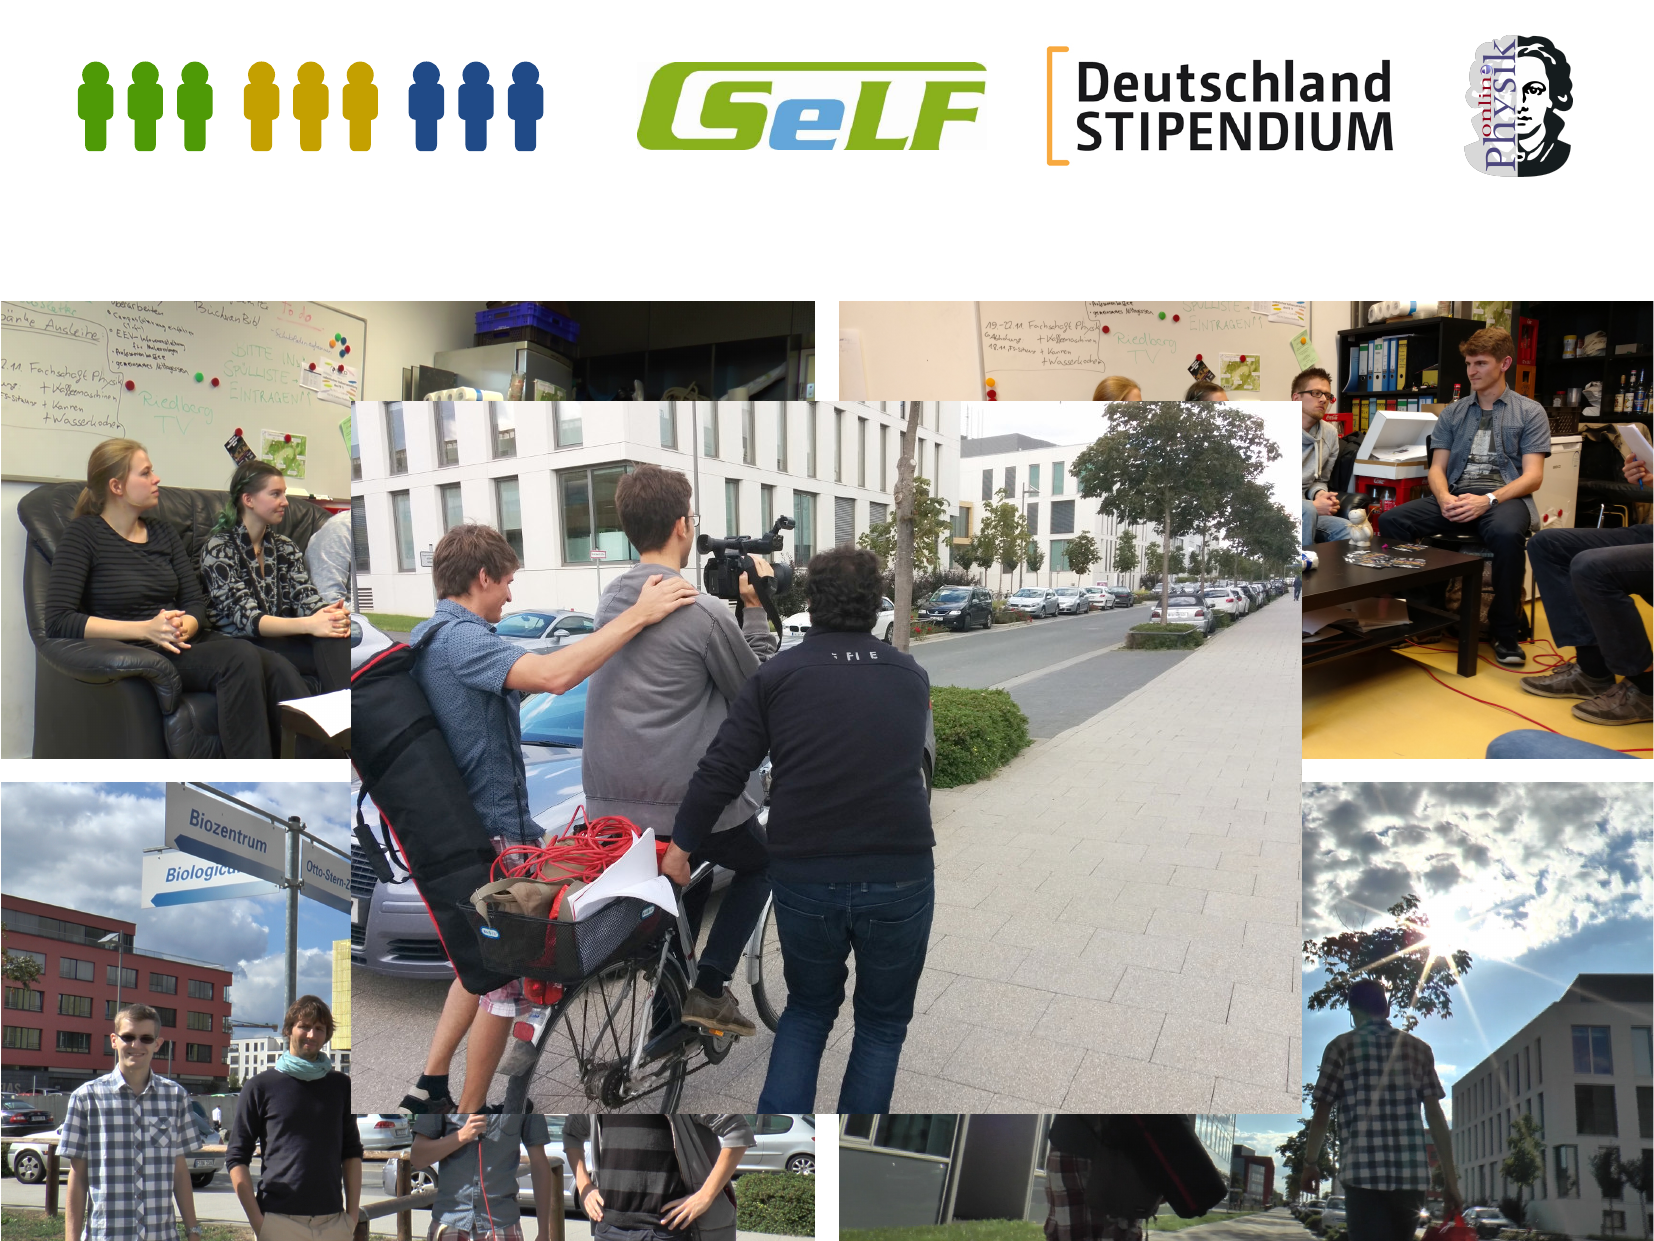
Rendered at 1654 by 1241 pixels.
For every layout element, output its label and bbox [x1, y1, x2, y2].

picture [637, 62, 987, 150]
text_box [408, 61, 445, 152]
text_box [243, 61, 280, 152]
text_box [458, 61, 494, 152]
picture [1, 301, 1654, 1241]
text_box [507, 61, 544, 152]
text_box [342, 61, 378, 152]
picture [1039, 38, 1404, 174]
text_box [177, 61, 213, 152]
text_box [293, 61, 329, 152]
text_box [77, 61, 114, 152]
text_box [127, 61, 163, 152]
picture [1464, 35, 1573, 177]
